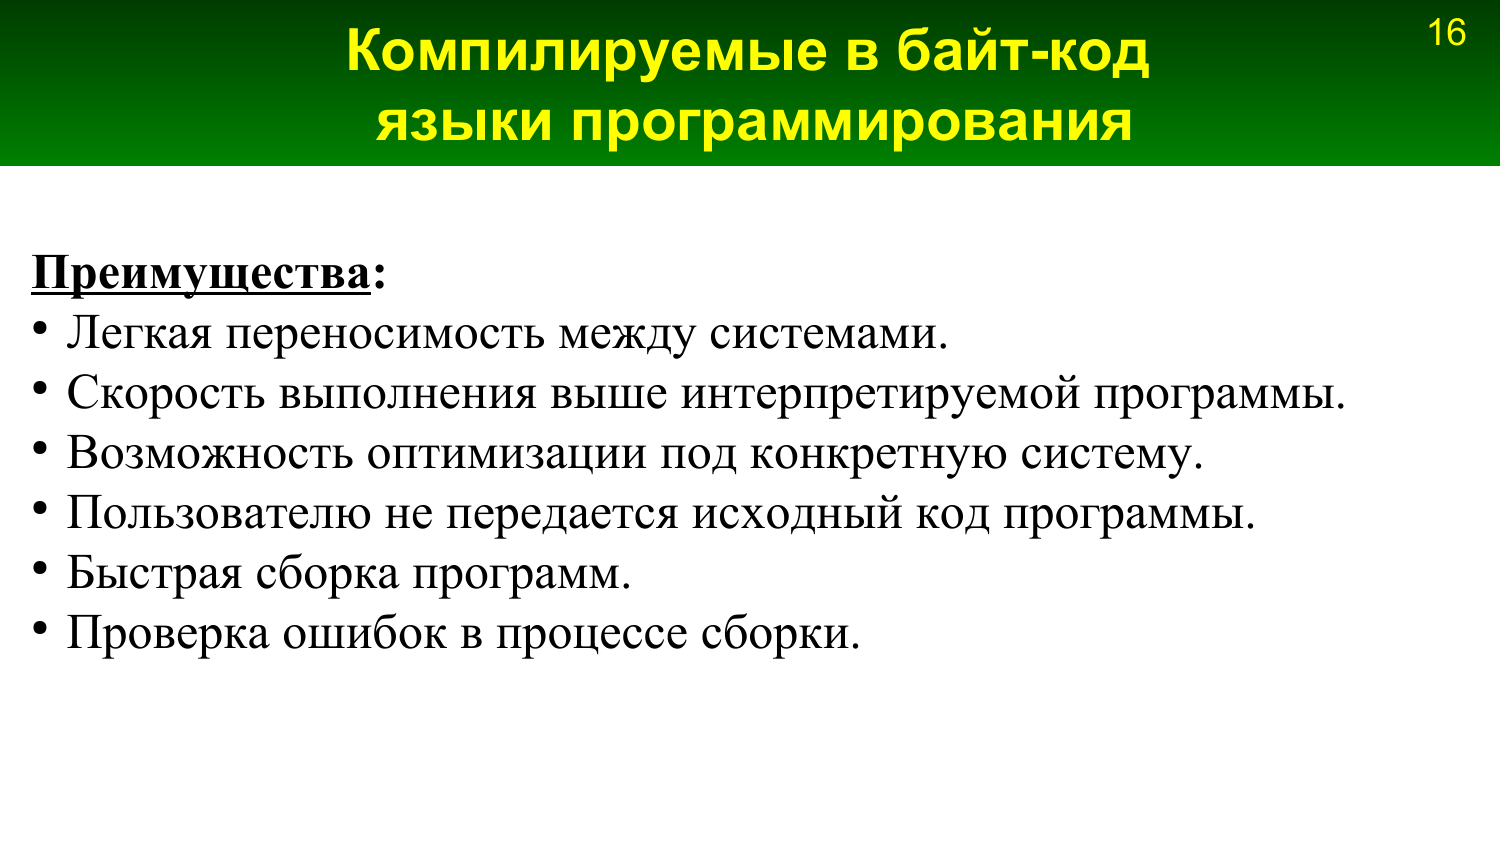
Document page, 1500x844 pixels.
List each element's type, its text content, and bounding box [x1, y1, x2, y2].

text_box Преимущества: Легкая переносимость между системами. Скорость выполнения выше интерпретируемой программы. Возможность оптимизации под конкретную систему. Пользователю не передается исходный код программы. Быстрая сборка программ. Проверка ошибок в процессе сборки. [16, 231, 1478, 812]
title Компилируемые в байт-код языки программирования [23, 0, 1489, 170]
